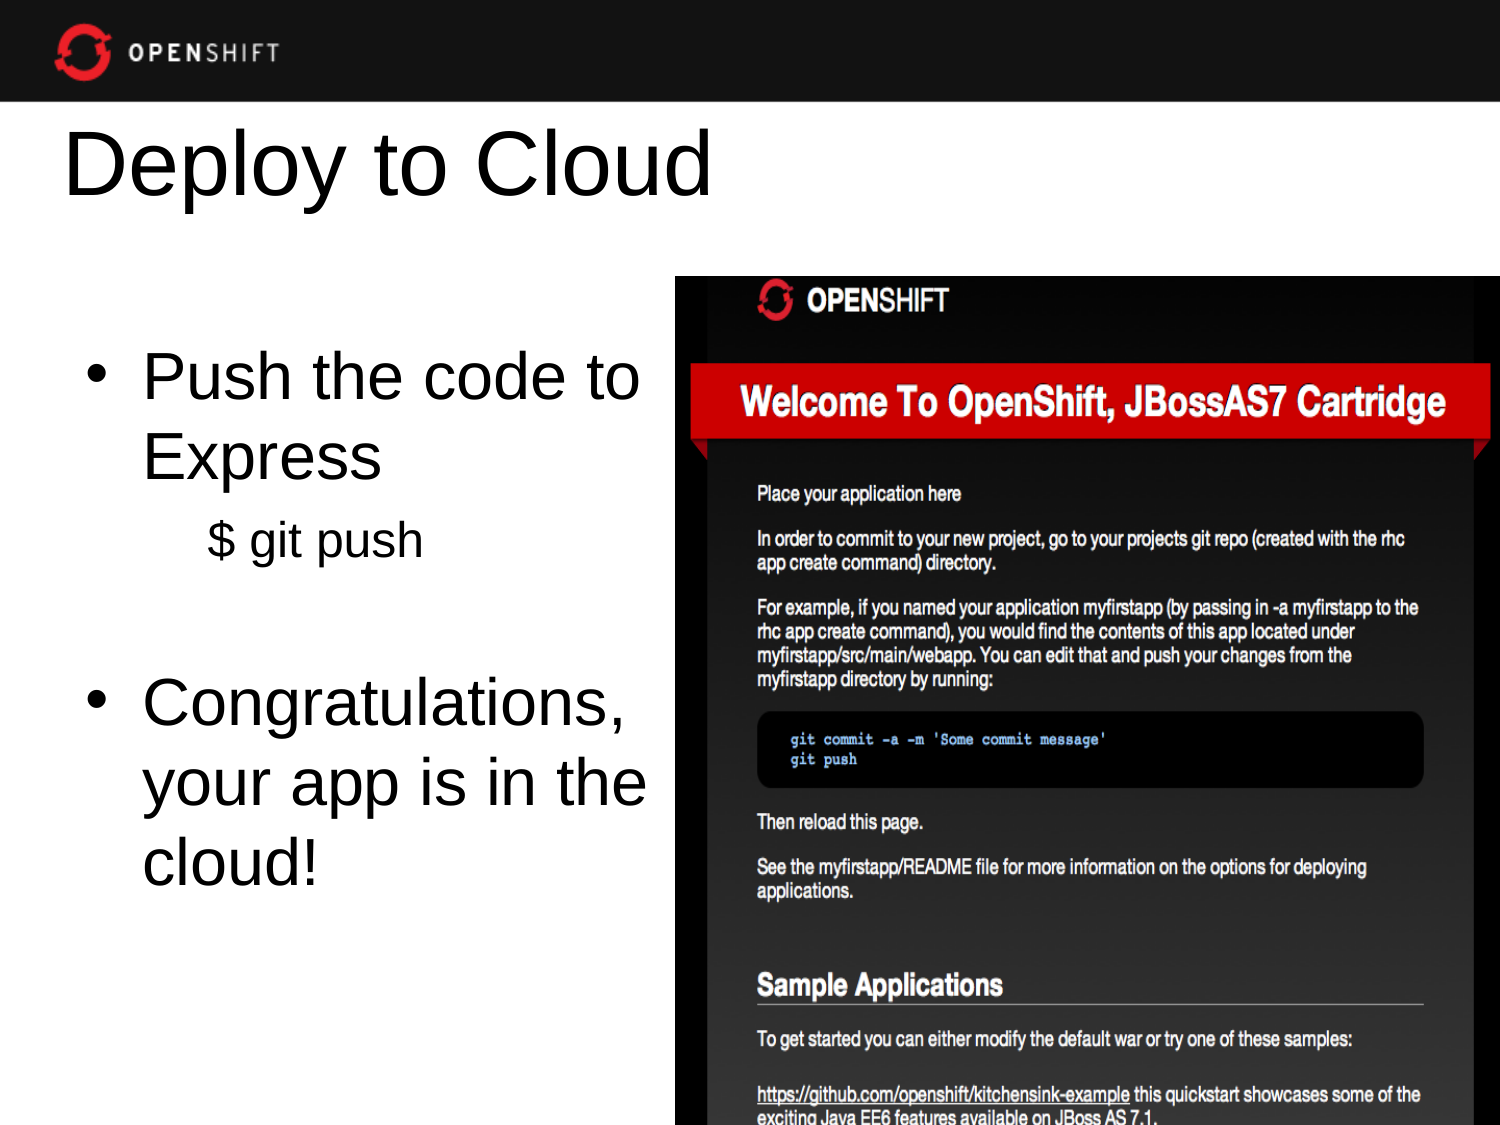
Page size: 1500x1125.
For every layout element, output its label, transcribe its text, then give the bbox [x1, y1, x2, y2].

picture [0, 0, 1500, 1125]
list Push the code to Express $ git push Congratulations, your app is in the cloud! [71, 324, 675, 1068]
title Deploy to Cloud [47, 40, 1323, 277]
